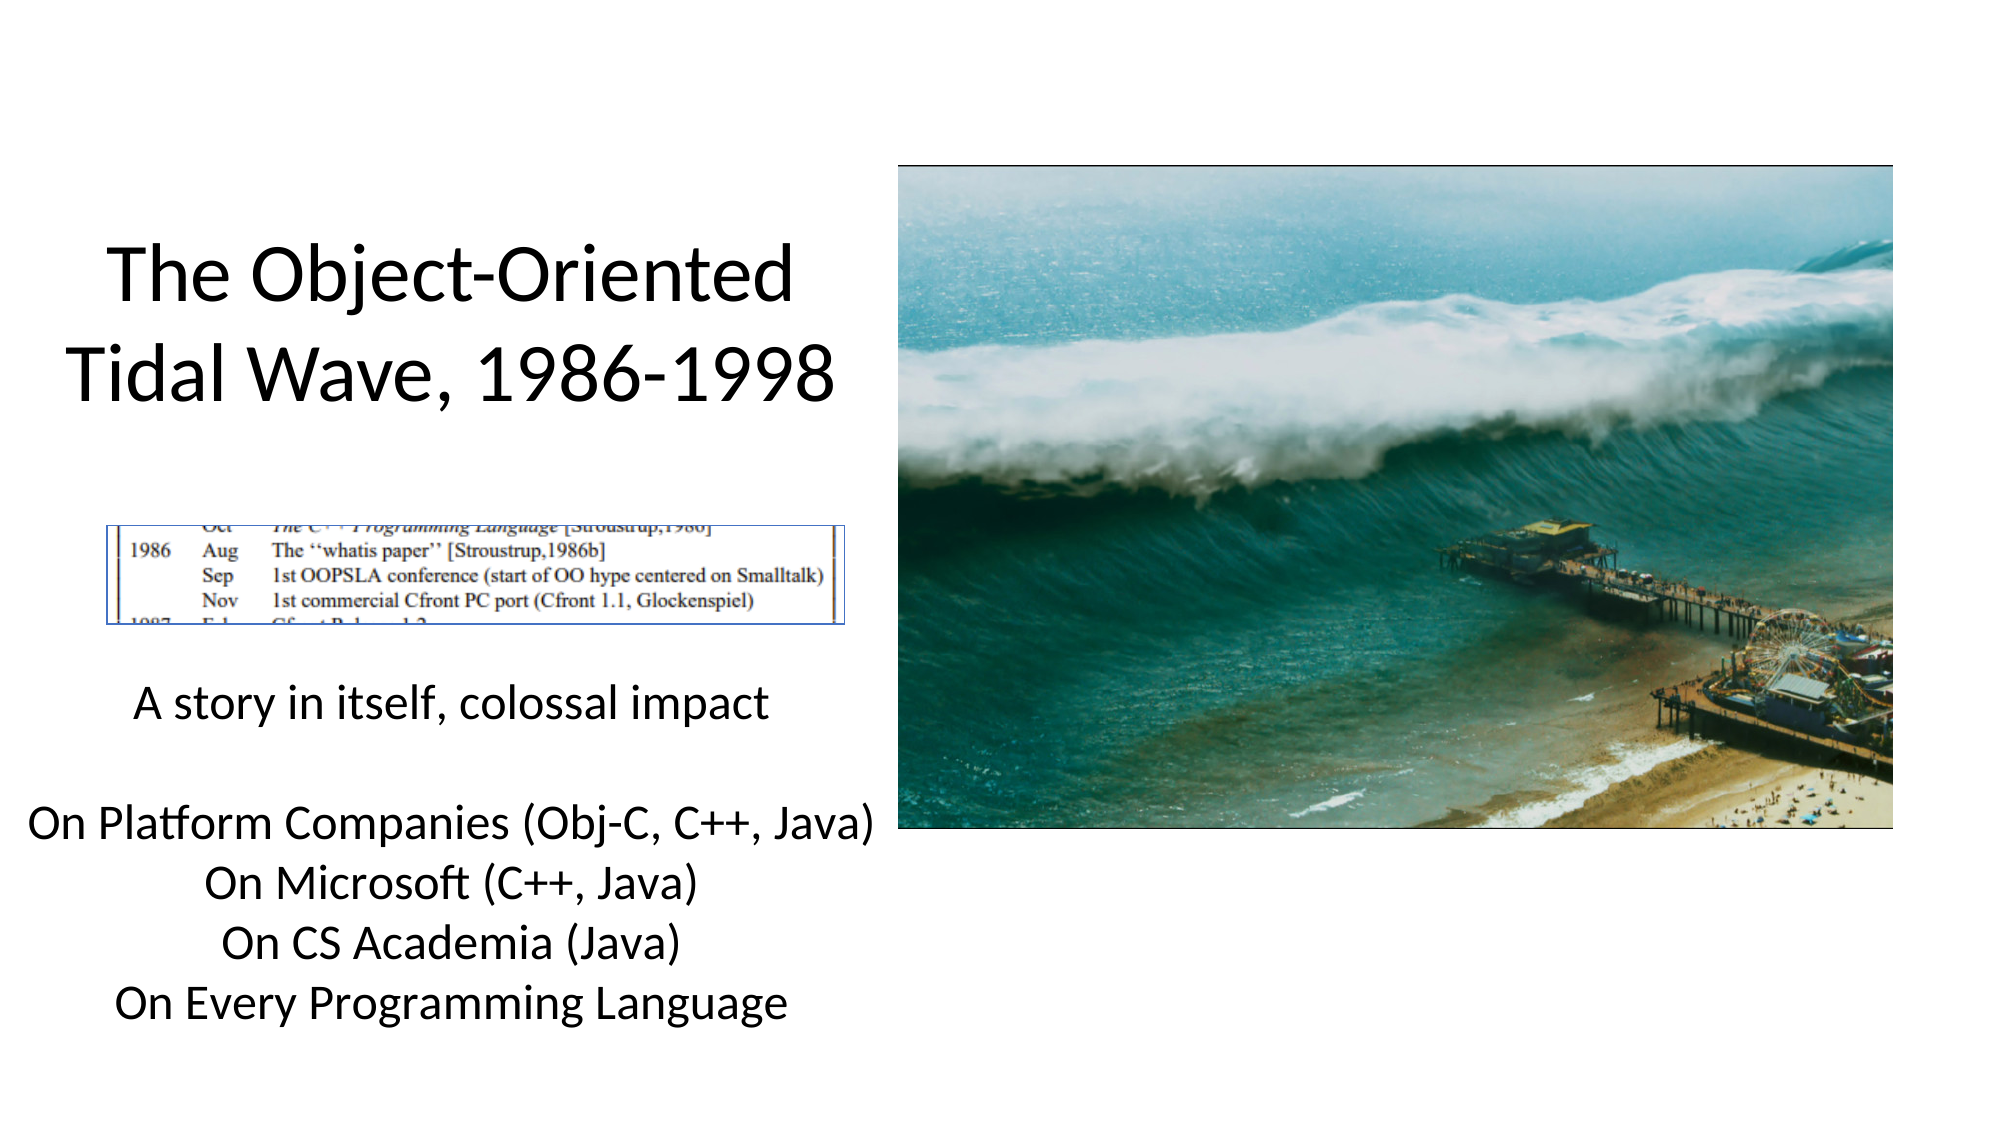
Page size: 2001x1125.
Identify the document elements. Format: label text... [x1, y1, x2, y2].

text_box The Object-Oriented Tidal Wave, 1986-1998 [49, 210, 855, 428]
picture [898, 165, 1893, 829]
text_box A story in itself, colossal impact On Platform Companies (Obj-C, C++, Java) On Microsoft (C++, Java) On CS Academia (Java) On Every Programming Language [0, 542, 918, 1037]
picture [107, 526, 844, 623]
